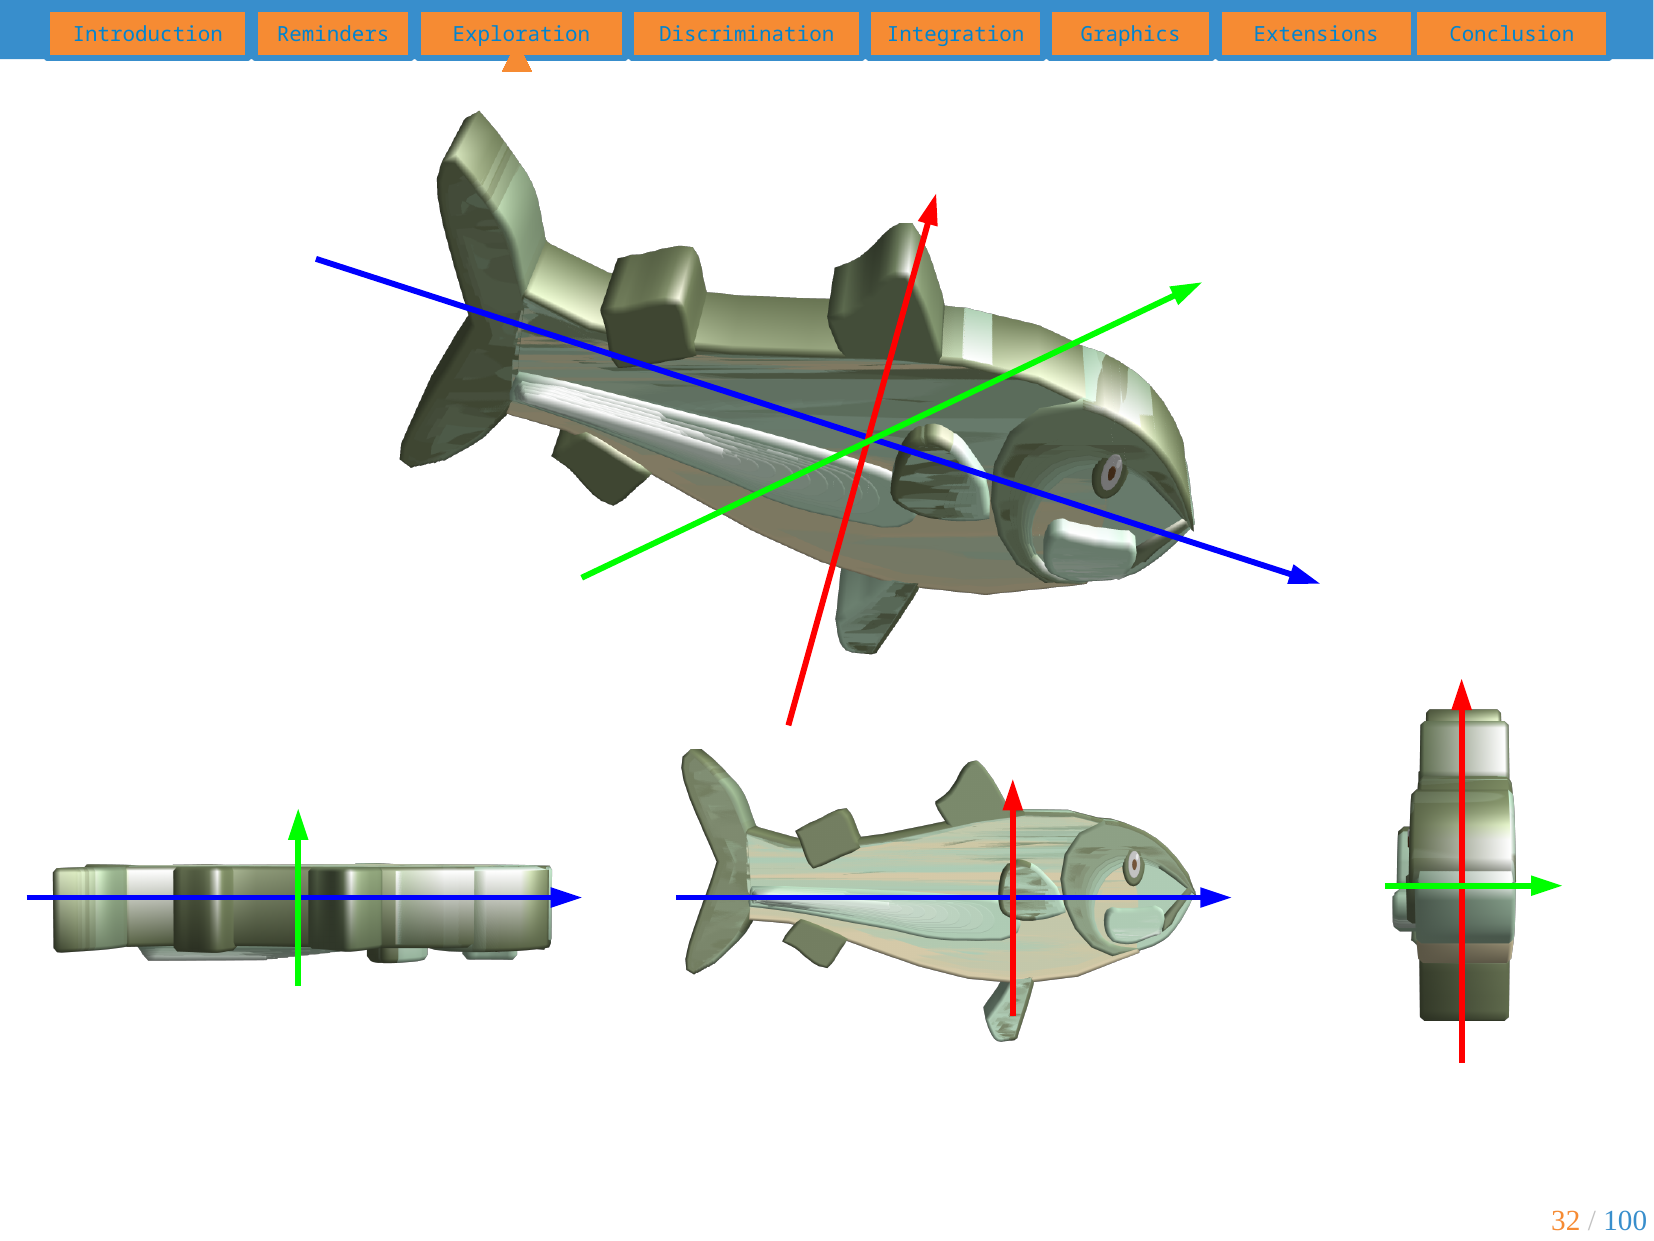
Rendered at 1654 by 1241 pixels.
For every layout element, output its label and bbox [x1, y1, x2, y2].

text_box [502, 41, 532, 72]
